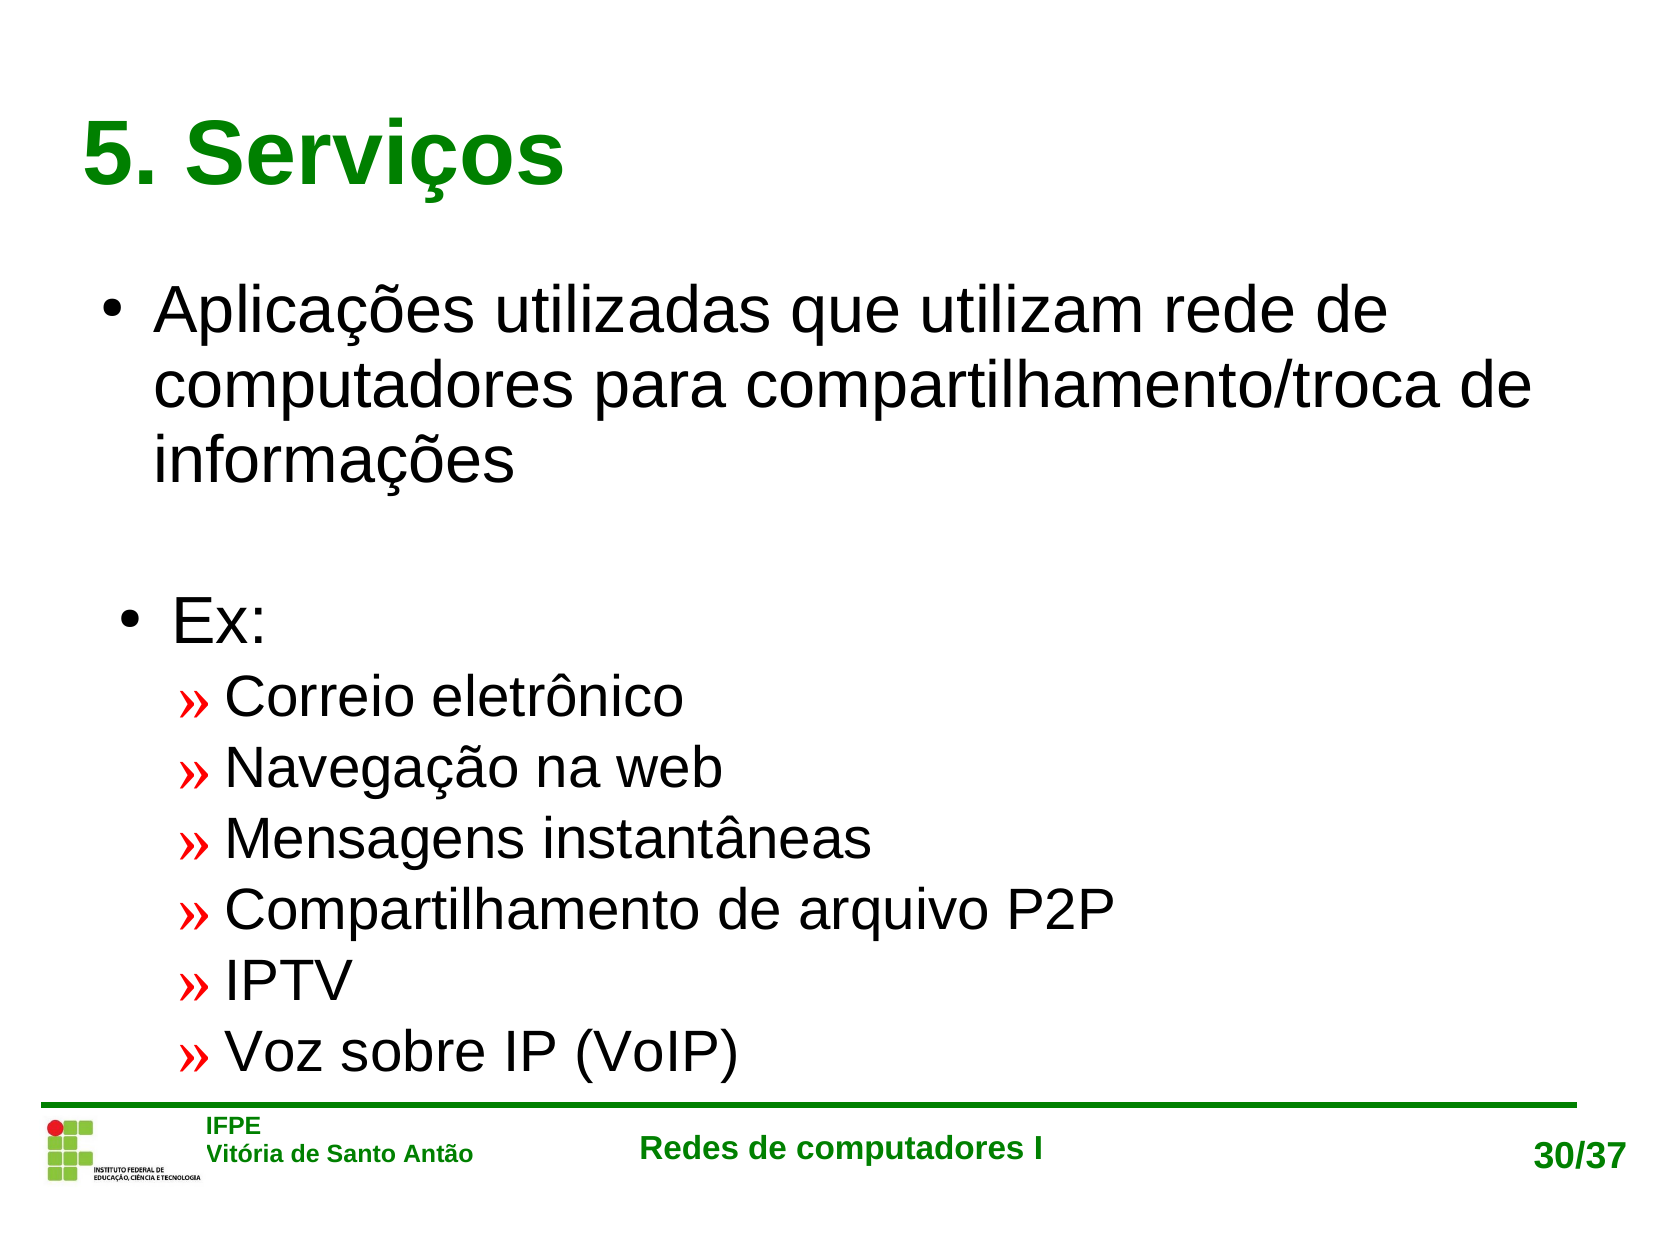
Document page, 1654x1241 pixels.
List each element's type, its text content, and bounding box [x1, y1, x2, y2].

list Aplicações utilizadas que utilizam rede de computadores para compartilhamento/troca de informações Ex: Correio eletrônico Navegação na web Mensagens instantâneas Compartilhamento de arquivo P2P IPTV Voz sobre IP (VoIP) [82, 272, 1571, 1091]
title 5. Serviços [82, 49, 1571, 257]
picture [39, 1111, 207, 1191]
